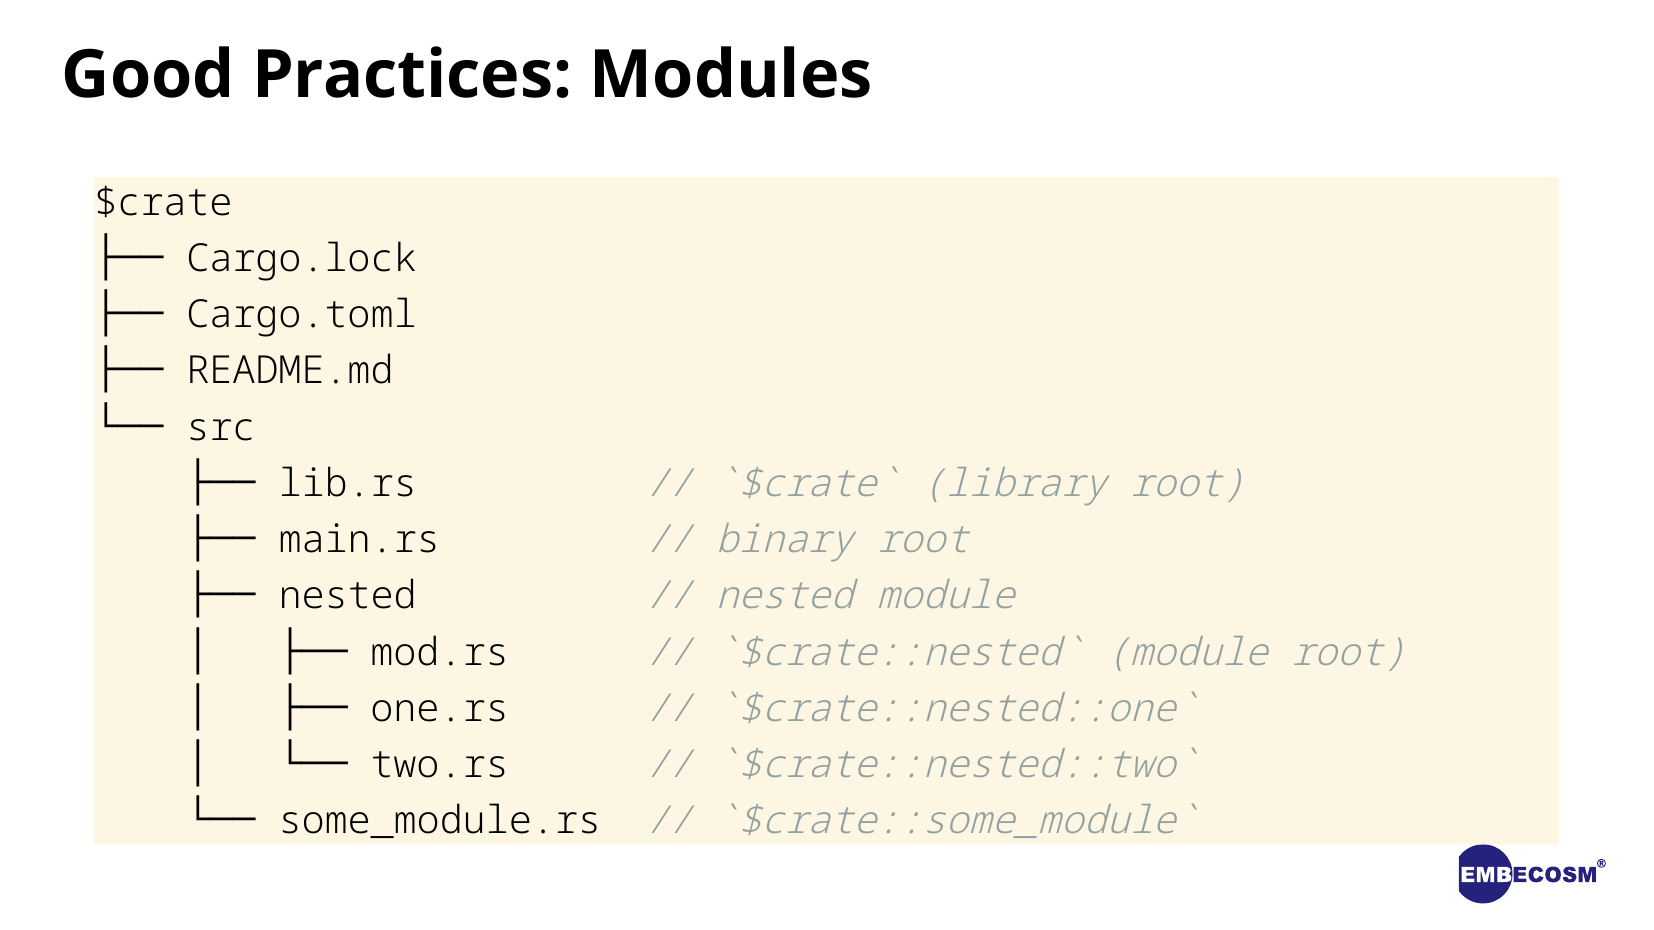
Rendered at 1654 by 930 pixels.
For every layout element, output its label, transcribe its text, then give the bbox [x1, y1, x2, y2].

list $crate ├── Cargo.lock ├── Cargo.toml ├── README.md └── src ├── lib.rs // `$crate` (library root) ├── main.rs // binary root ├── nested // nested module │ ├── mod.rs // `$crate::nested` (module root) │ ├── one.rs // `$crate::nested::one` │ └── two.rs // `$crate::nested::two` └── some_module.rs // `$crate::some_module` [94, 177, 1559, 845]
title Good Practices: Modules [47, 26, 1606, 178]
